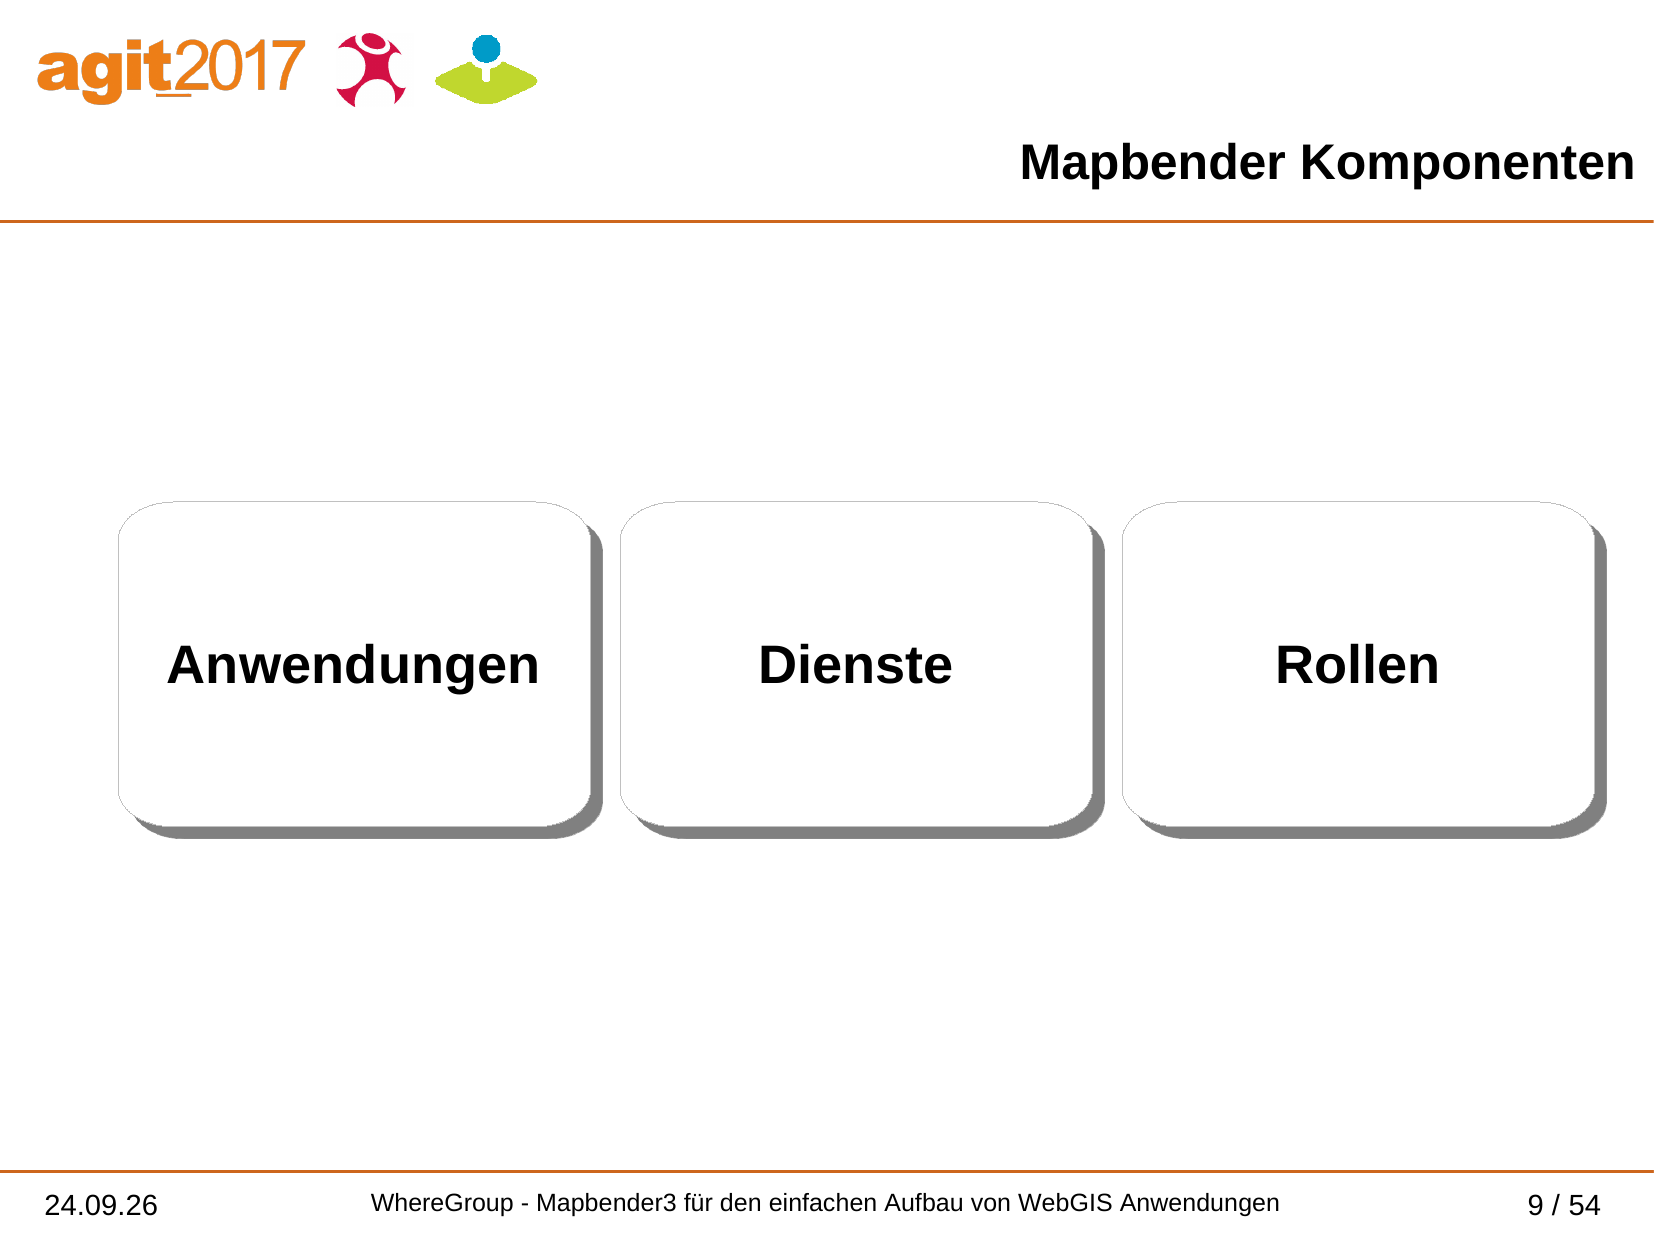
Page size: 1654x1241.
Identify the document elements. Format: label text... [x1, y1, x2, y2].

title Mapbender Komponenten [147, 88, 1636, 237]
text_box Dienste [620, 501, 1093, 827]
picture [435, 35, 538, 88]
picture [35, 23, 308, 107]
text_box Anwendungen [118, 501, 591, 827]
text_box Rollen [1122, 501, 1595, 827]
